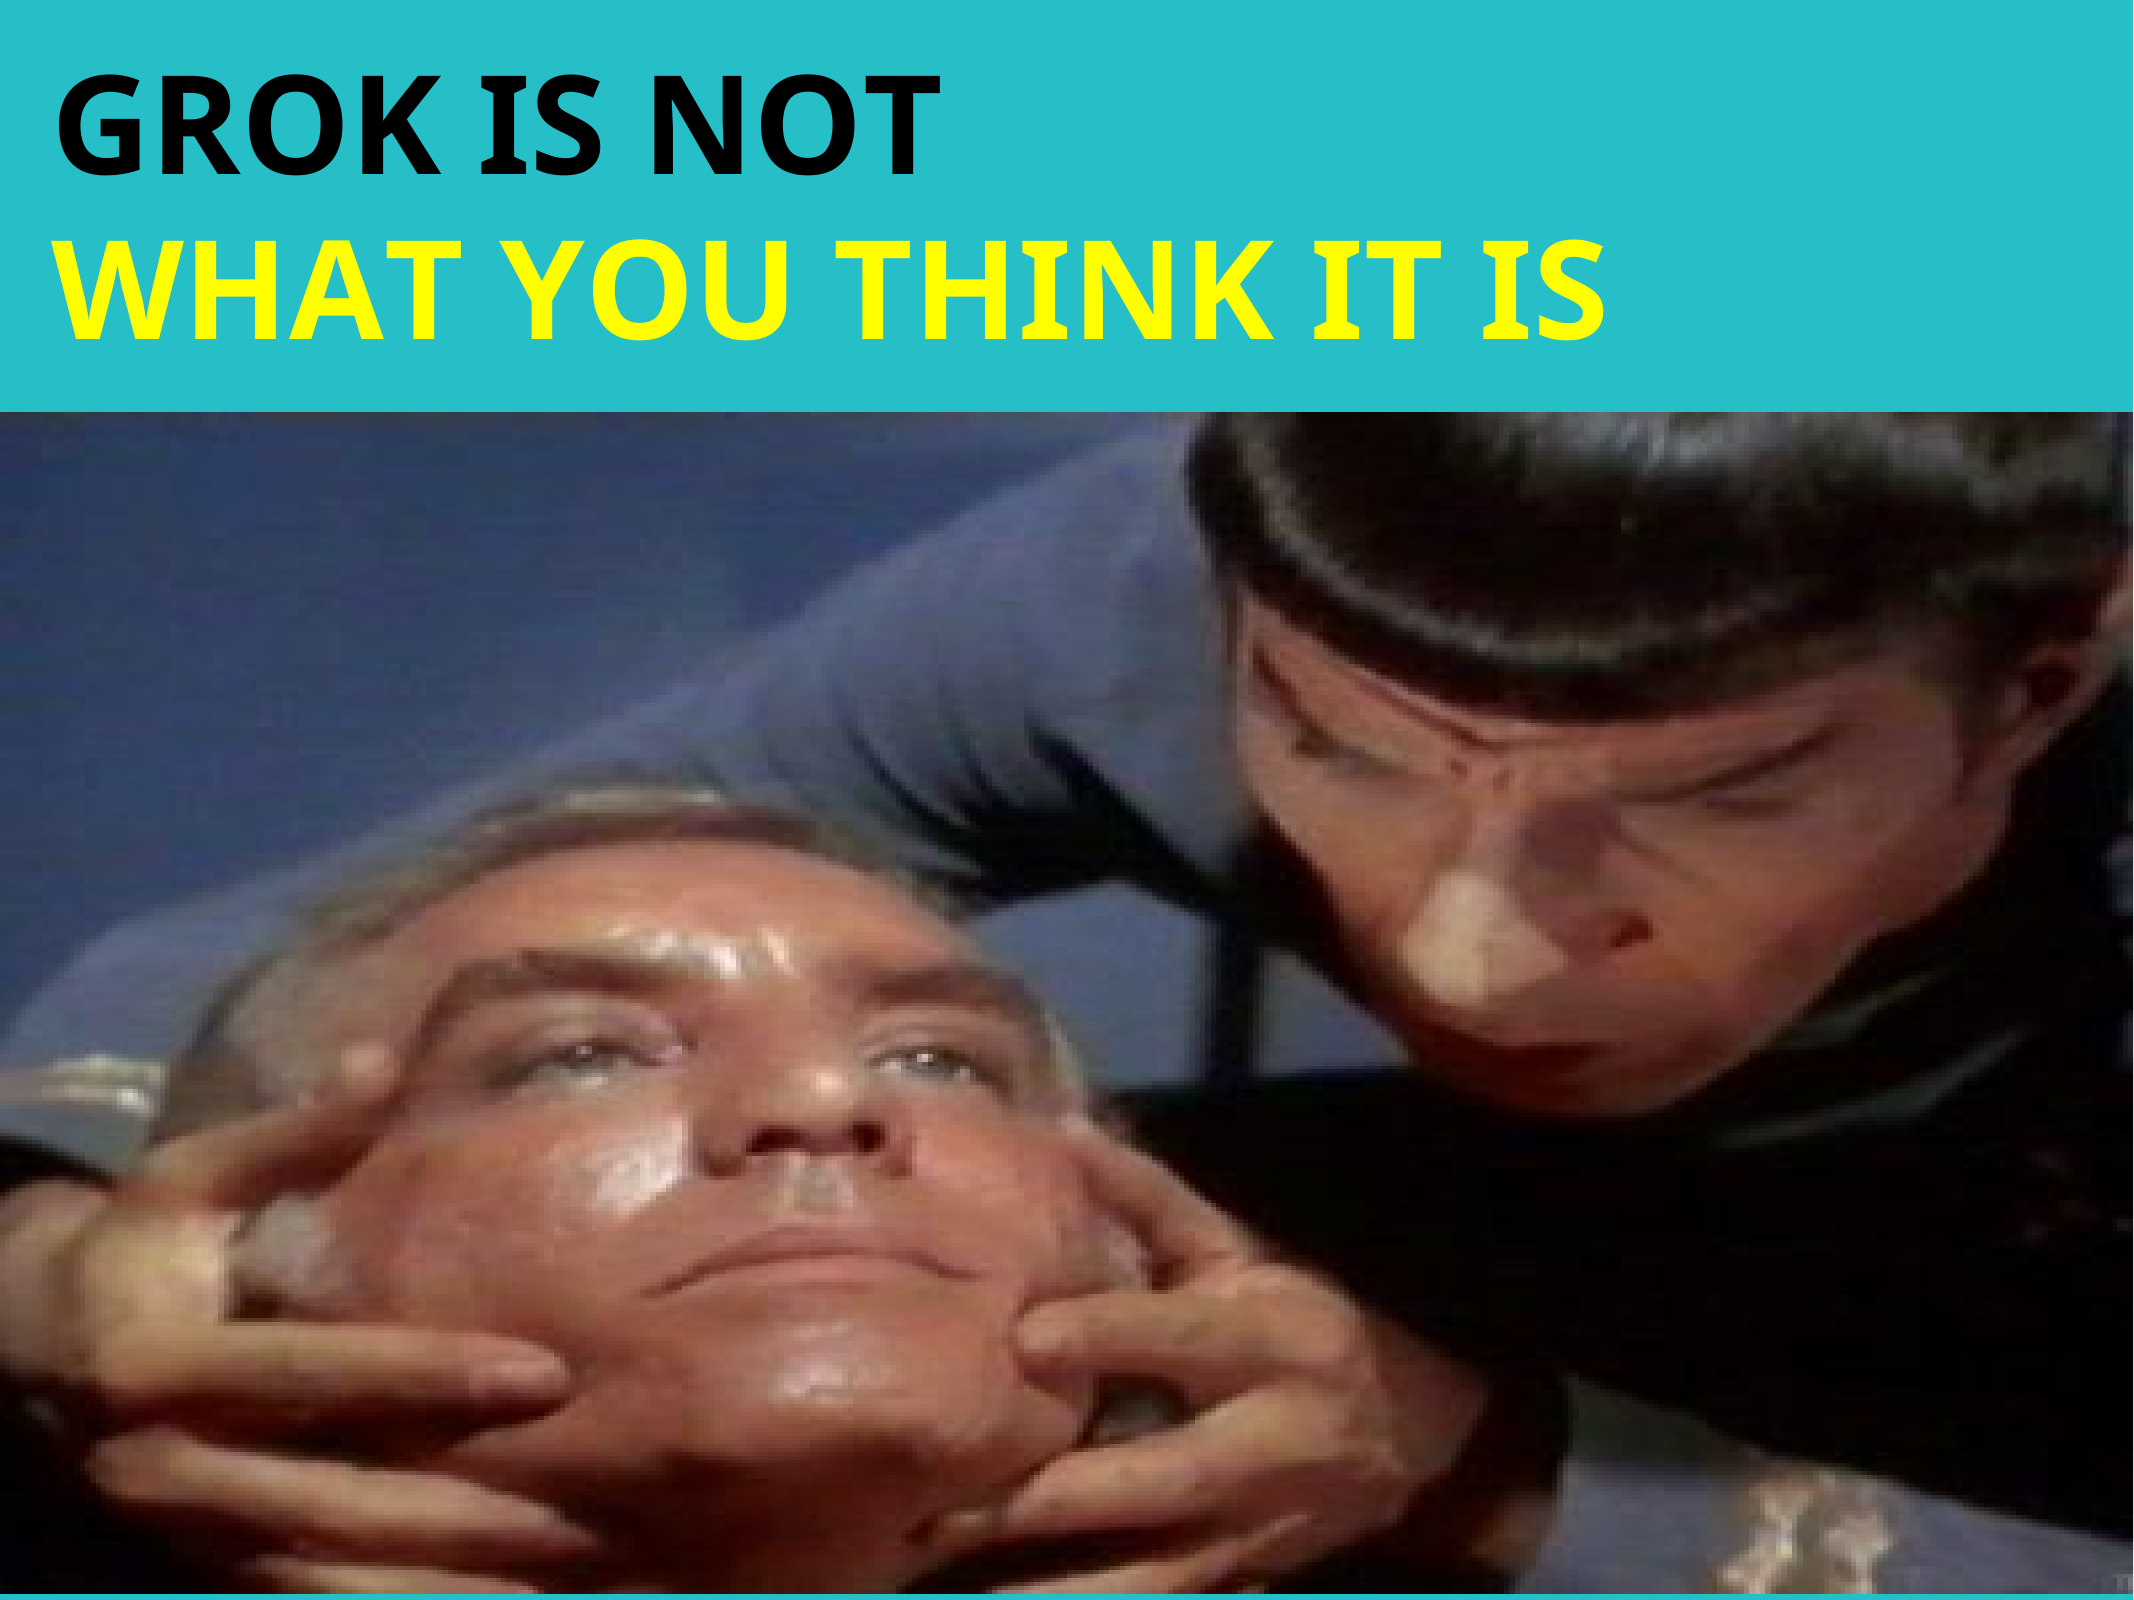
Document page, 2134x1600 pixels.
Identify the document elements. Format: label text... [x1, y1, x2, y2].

text_box GROK IS NOT WHAT YOU THINK IT IS [41, 37, 2134, 412]
picture [0, 412, 2134, 1594]
